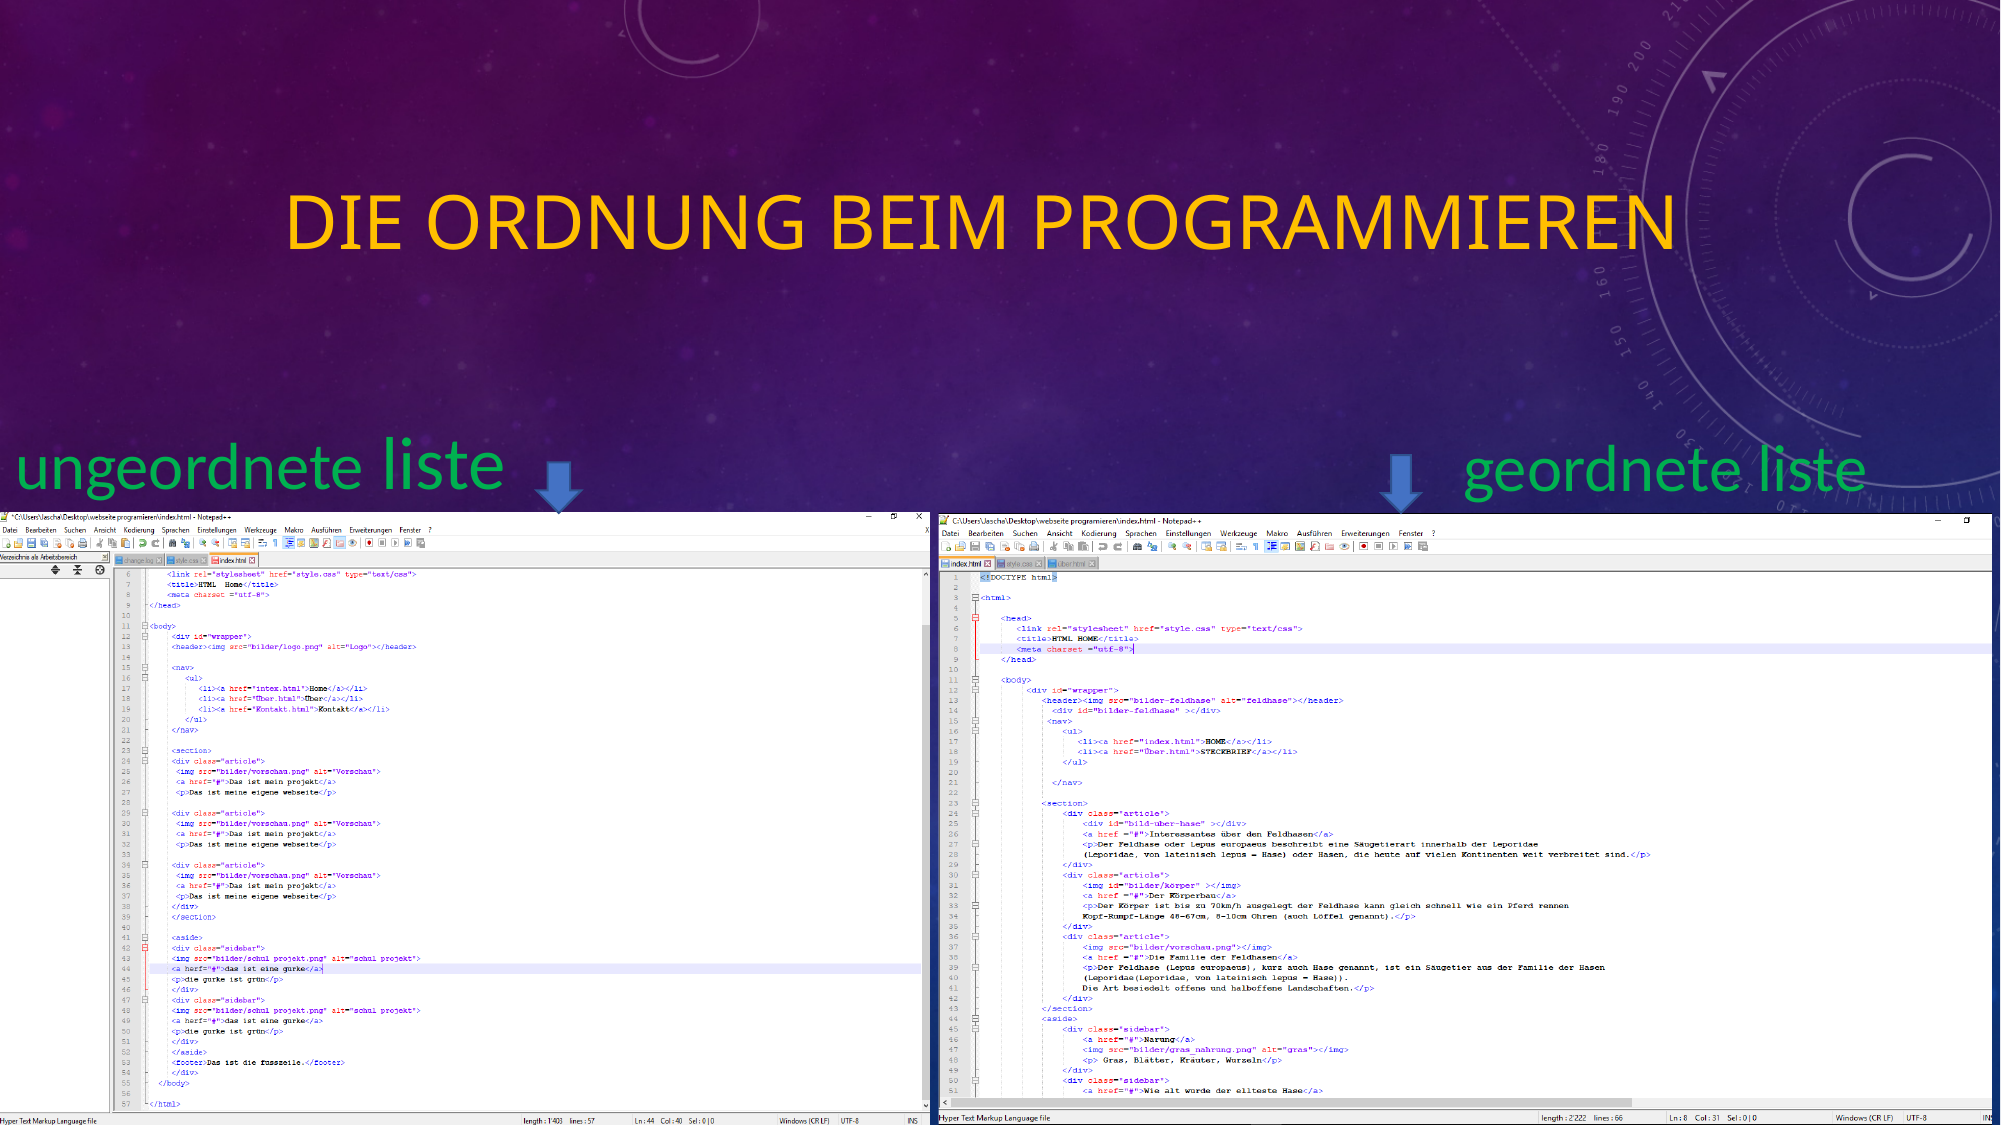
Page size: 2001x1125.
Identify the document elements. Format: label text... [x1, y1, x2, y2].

title Die Ordnung beim programmieren [112, 99, 1775, 339]
text_box [536, 462, 582, 513]
text_box geordnete liste [1448, 418, 1883, 513]
picture [938, 513, 1992, 1125]
text_box ungeordnete liste [0, 407, 723, 513]
picture [0, 512, 930, 1125]
text_box [1381, 455, 1421, 513]
